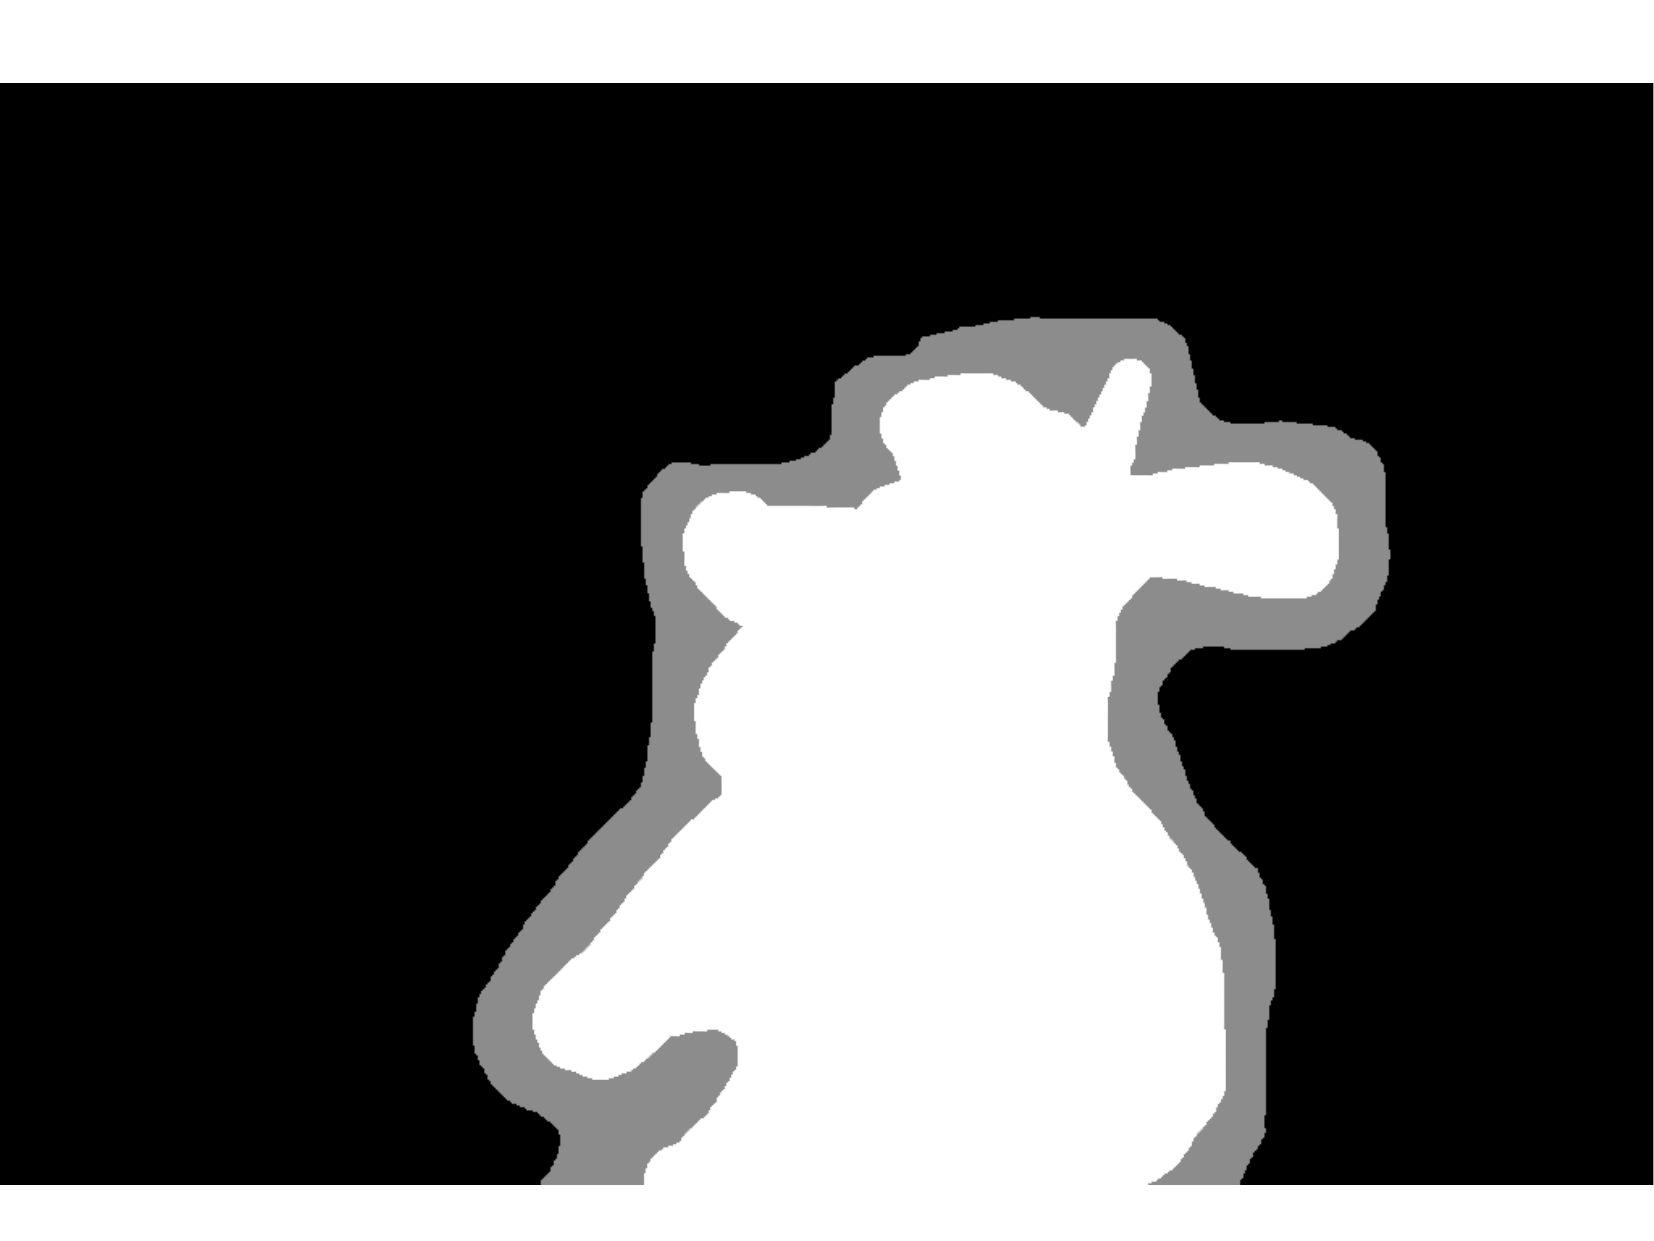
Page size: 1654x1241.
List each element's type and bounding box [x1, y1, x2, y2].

picture [0, 83, 1654, 1186]
